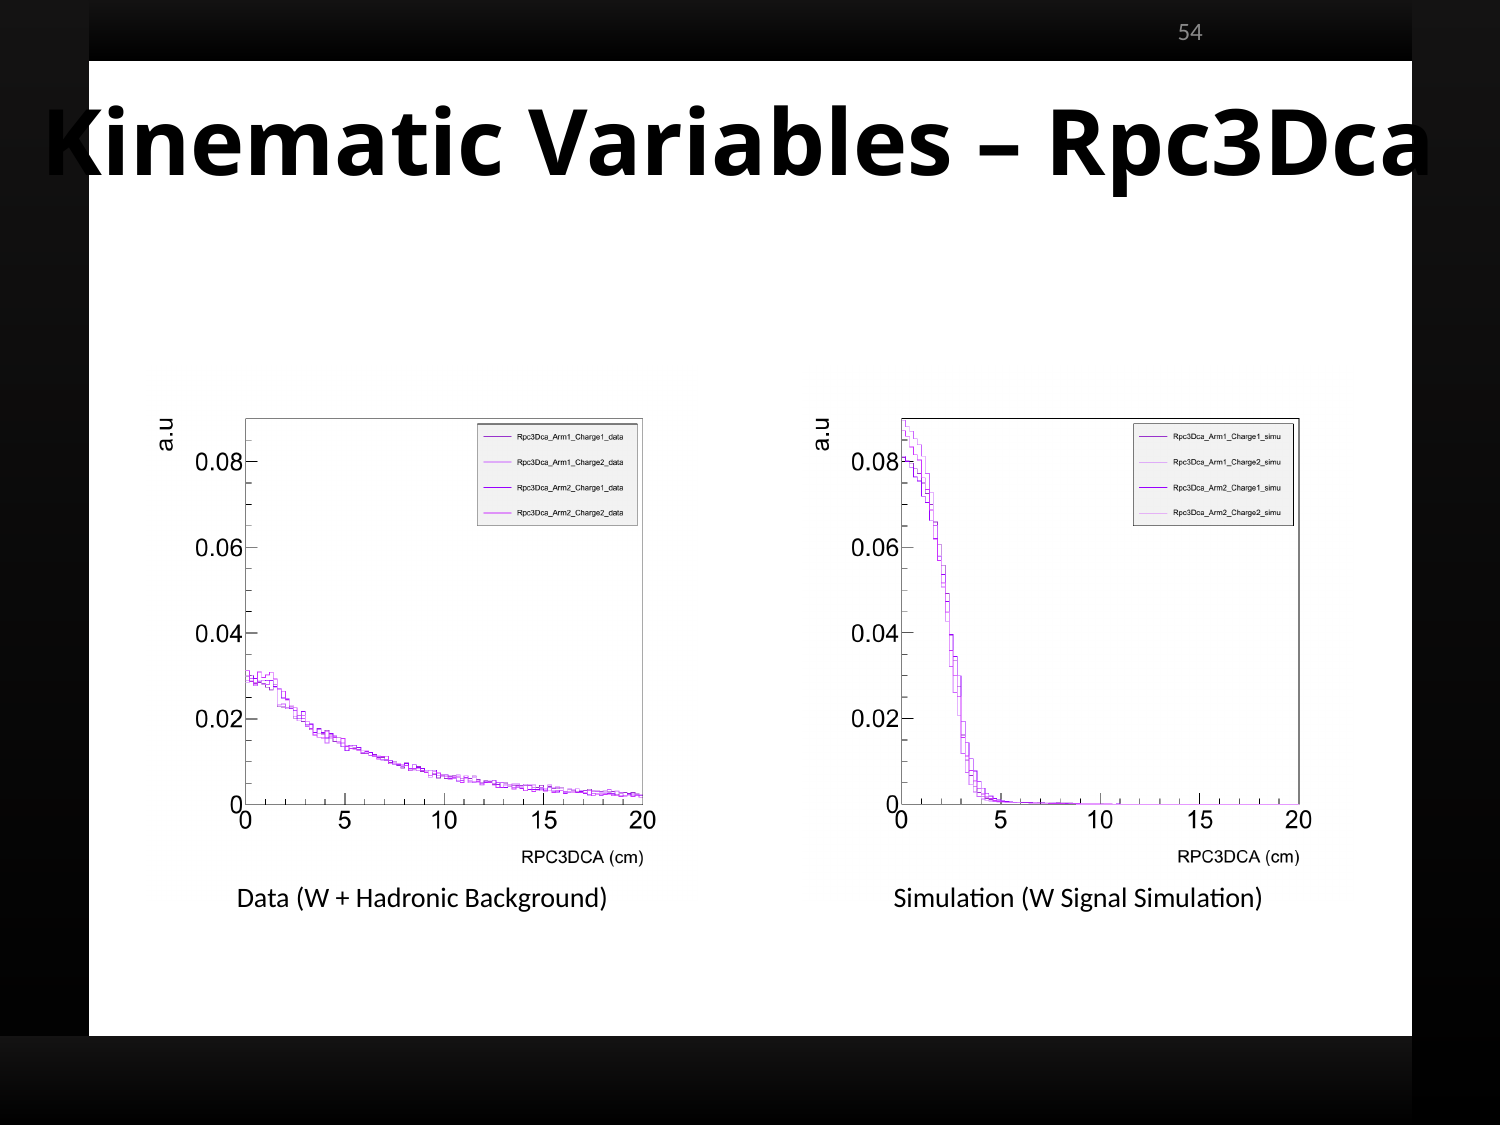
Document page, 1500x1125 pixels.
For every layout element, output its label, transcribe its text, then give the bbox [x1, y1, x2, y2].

text_box Data (W + Hadronic Background) [221, 871, 630, 921]
slide_number 54 [1162, 0, 1500, 61]
title Kinematic Variables – Rpc3Dca [26, 71, 1482, 222]
picture [146, 365, 698, 901]
picture [802, 365, 1354, 901]
text_box Simulation (W Signal Simulation) [878, 871, 1286, 922]
